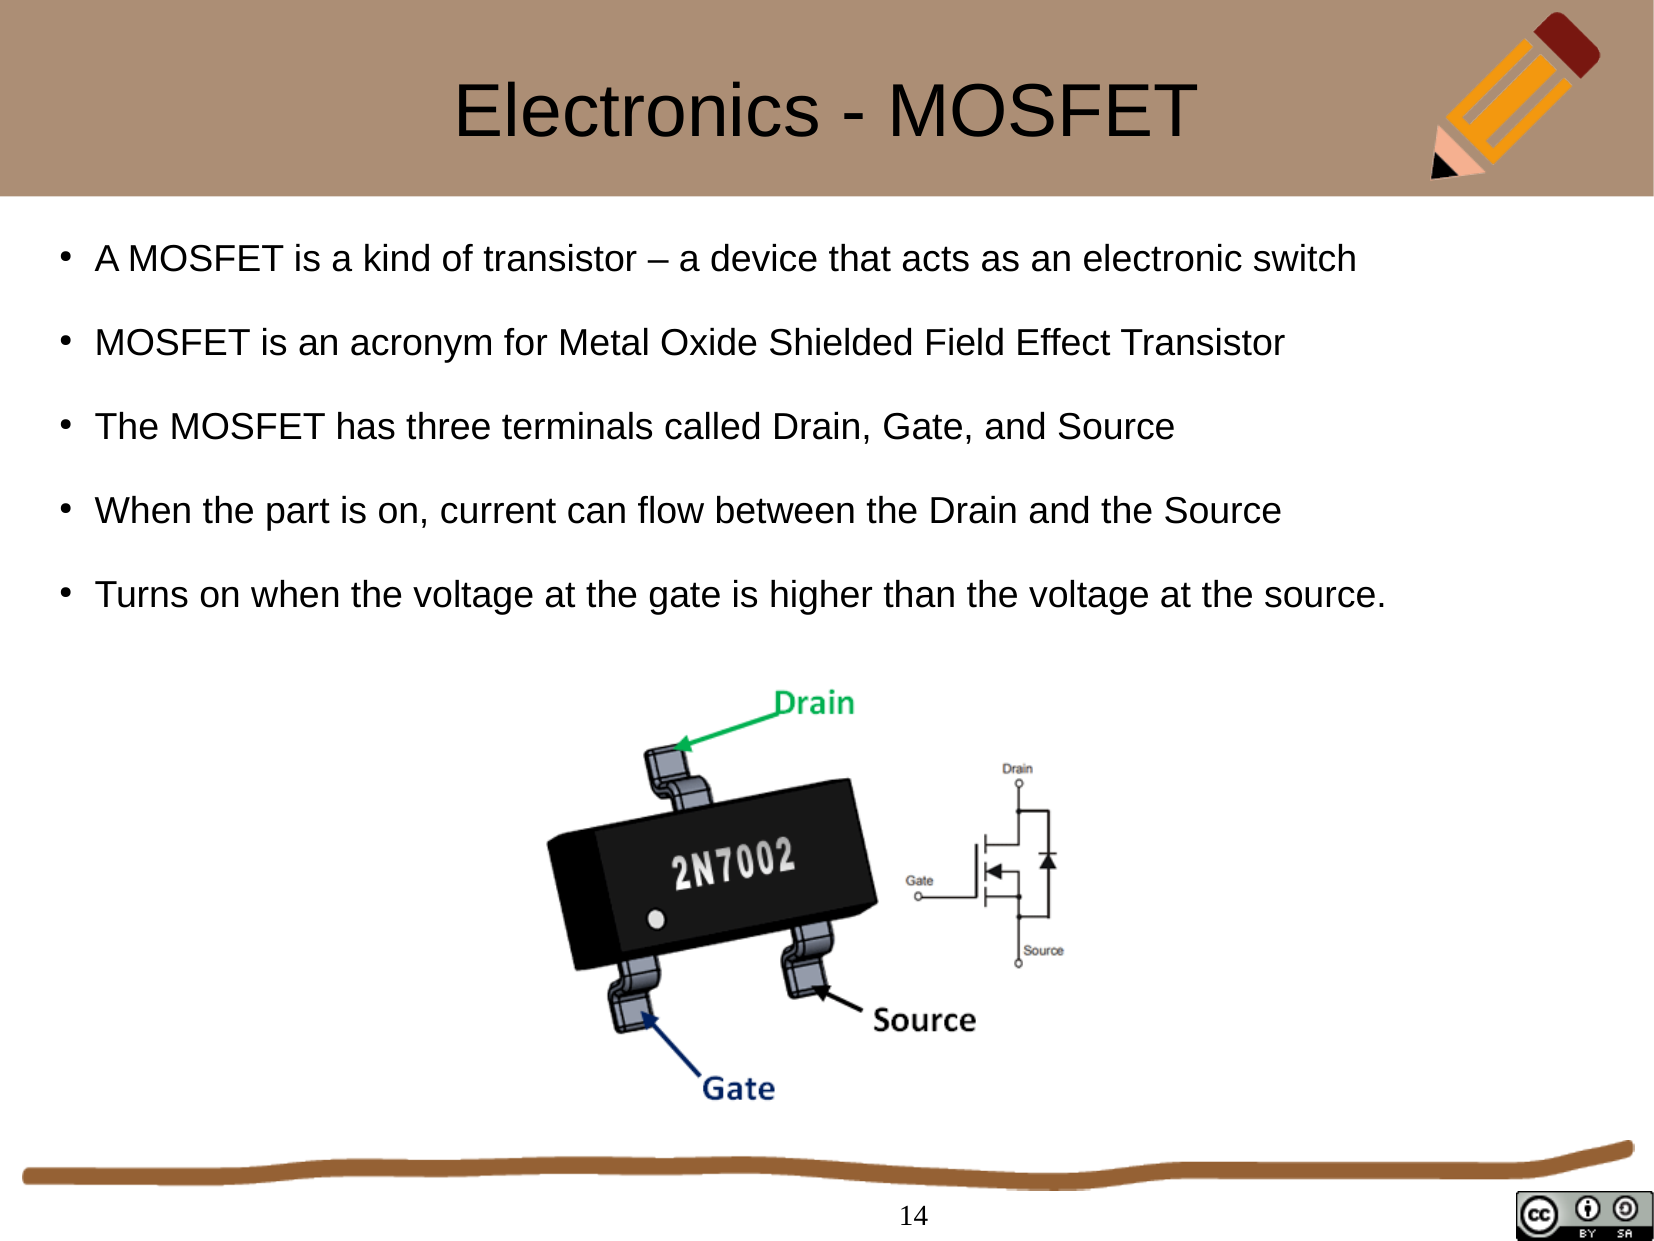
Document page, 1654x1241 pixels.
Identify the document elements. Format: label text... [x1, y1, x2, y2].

picture [22, 1140, 1654, 1241]
picture [468, 657, 1120, 1130]
title Electronics - MOSFET [82, 49, 1571, 172]
text_box A MOSFET is a kind of transistor – a device that acts as an electronic switch MOSFET is an acronym for Metal Oxide Shielded Field Effect Transistor The MOSFET has three terminals called Drain, Gate, and Source When the part is on, current can flow between the Drain and the Source Turns on when the voltage at the gate is higher than the voltage at the source. [44, 229, 1549, 624]
picture [1430, 12, 1601, 181]
